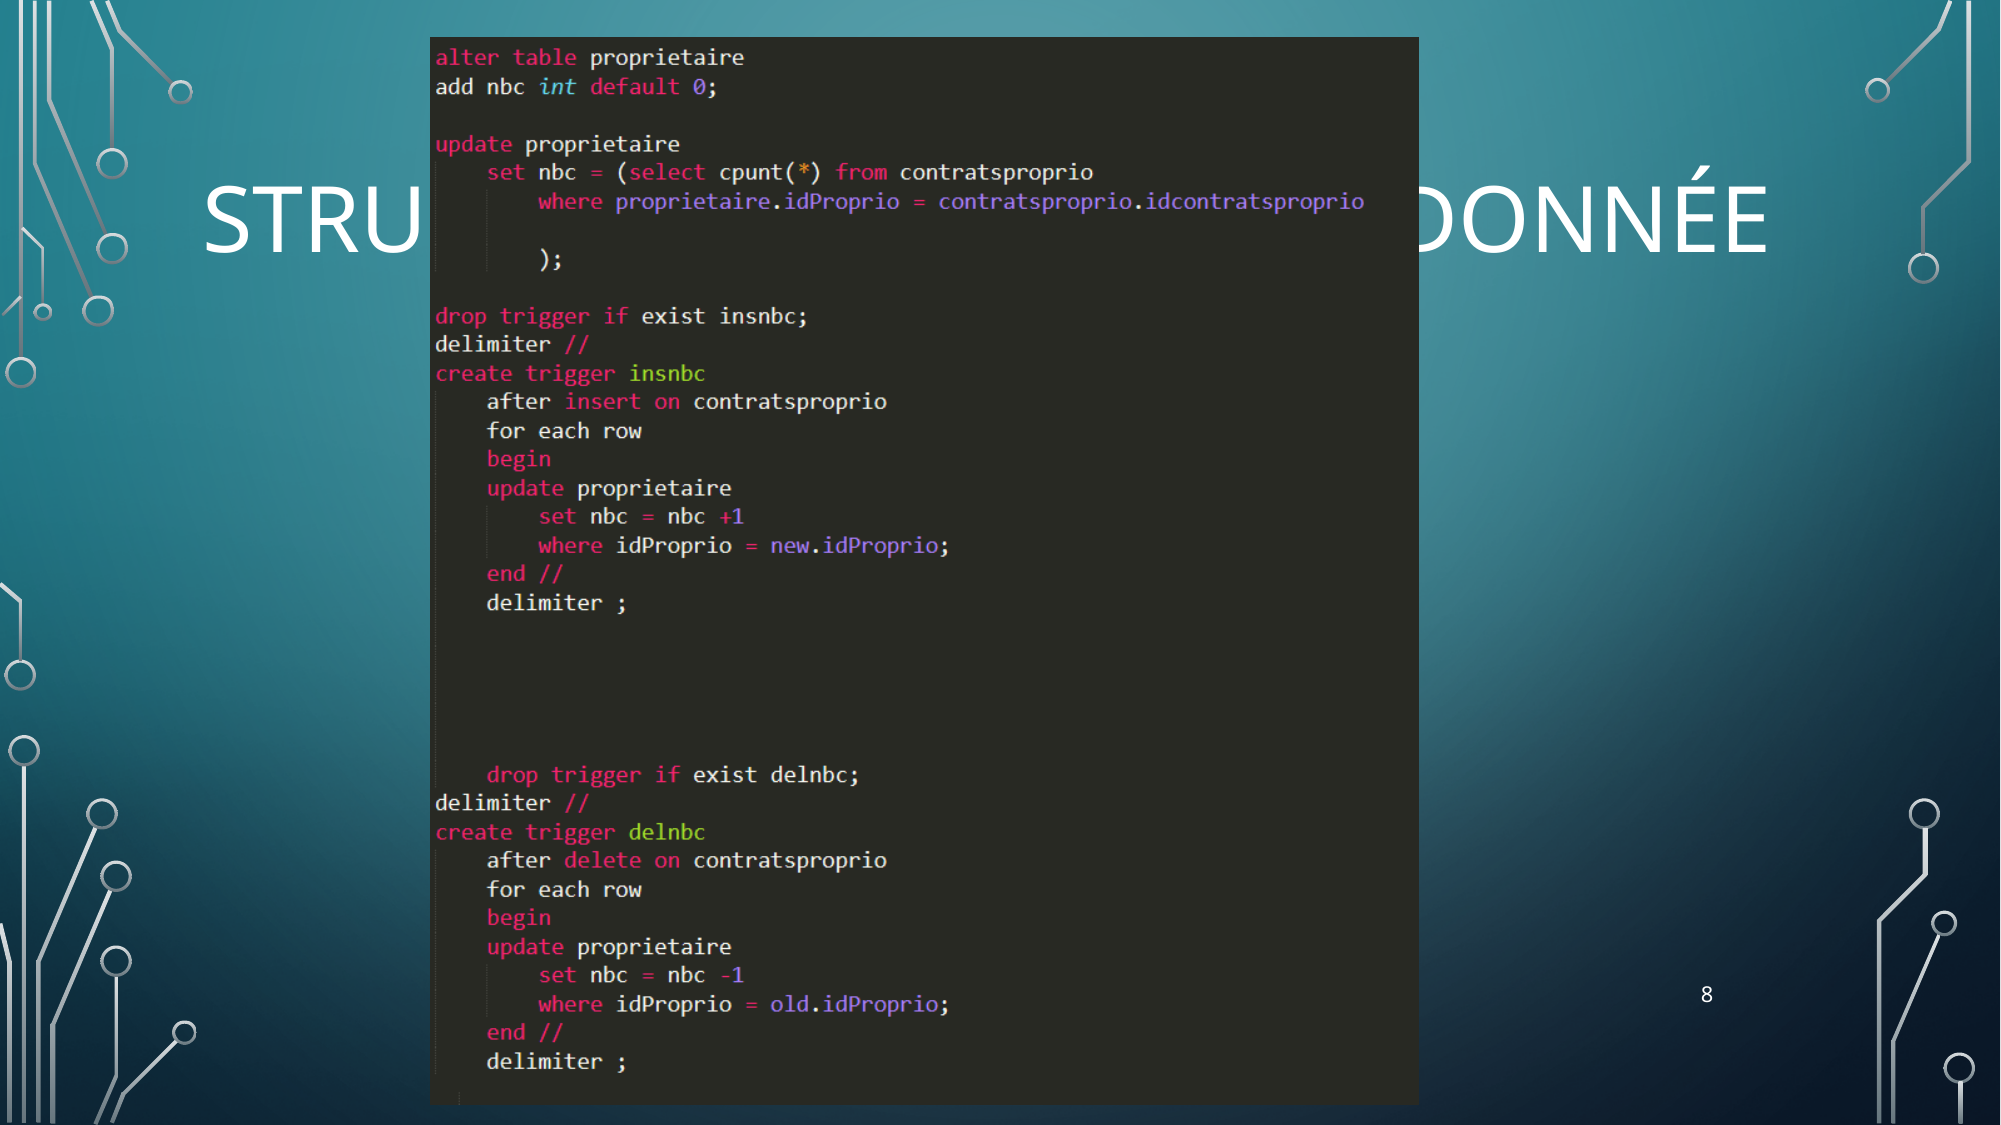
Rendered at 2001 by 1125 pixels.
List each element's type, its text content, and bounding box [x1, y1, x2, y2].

title Structure de la base de donnée [1419, 101, 1813, 344]
picture [430, 37, 1419, 1105]
text_box [1685, 965, 1813, 1025]
title Structure de la base de donnée [187, 101, 430, 344]
